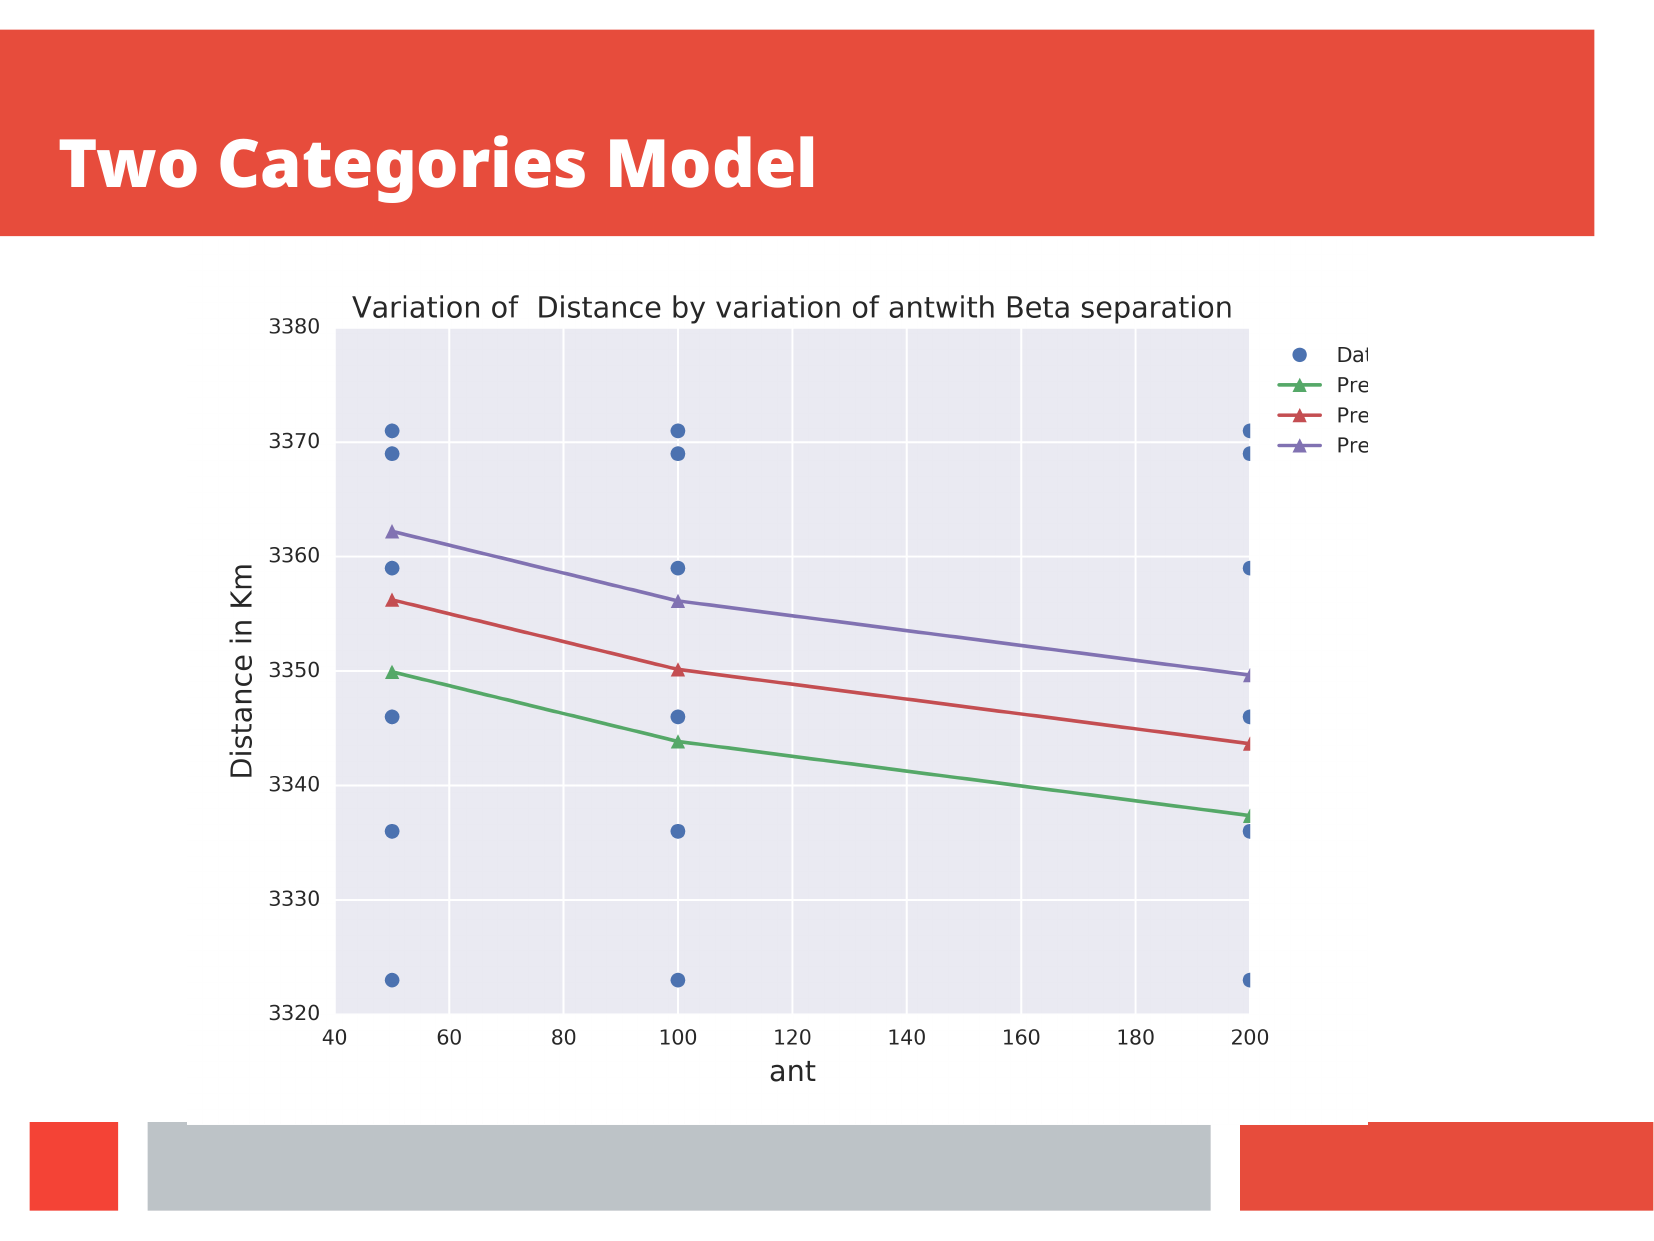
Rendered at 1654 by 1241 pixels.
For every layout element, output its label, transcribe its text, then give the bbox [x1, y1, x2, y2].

title Two Categories Model [59, 59, 1595, 207]
picture [187, 239, 1368, 1126]
